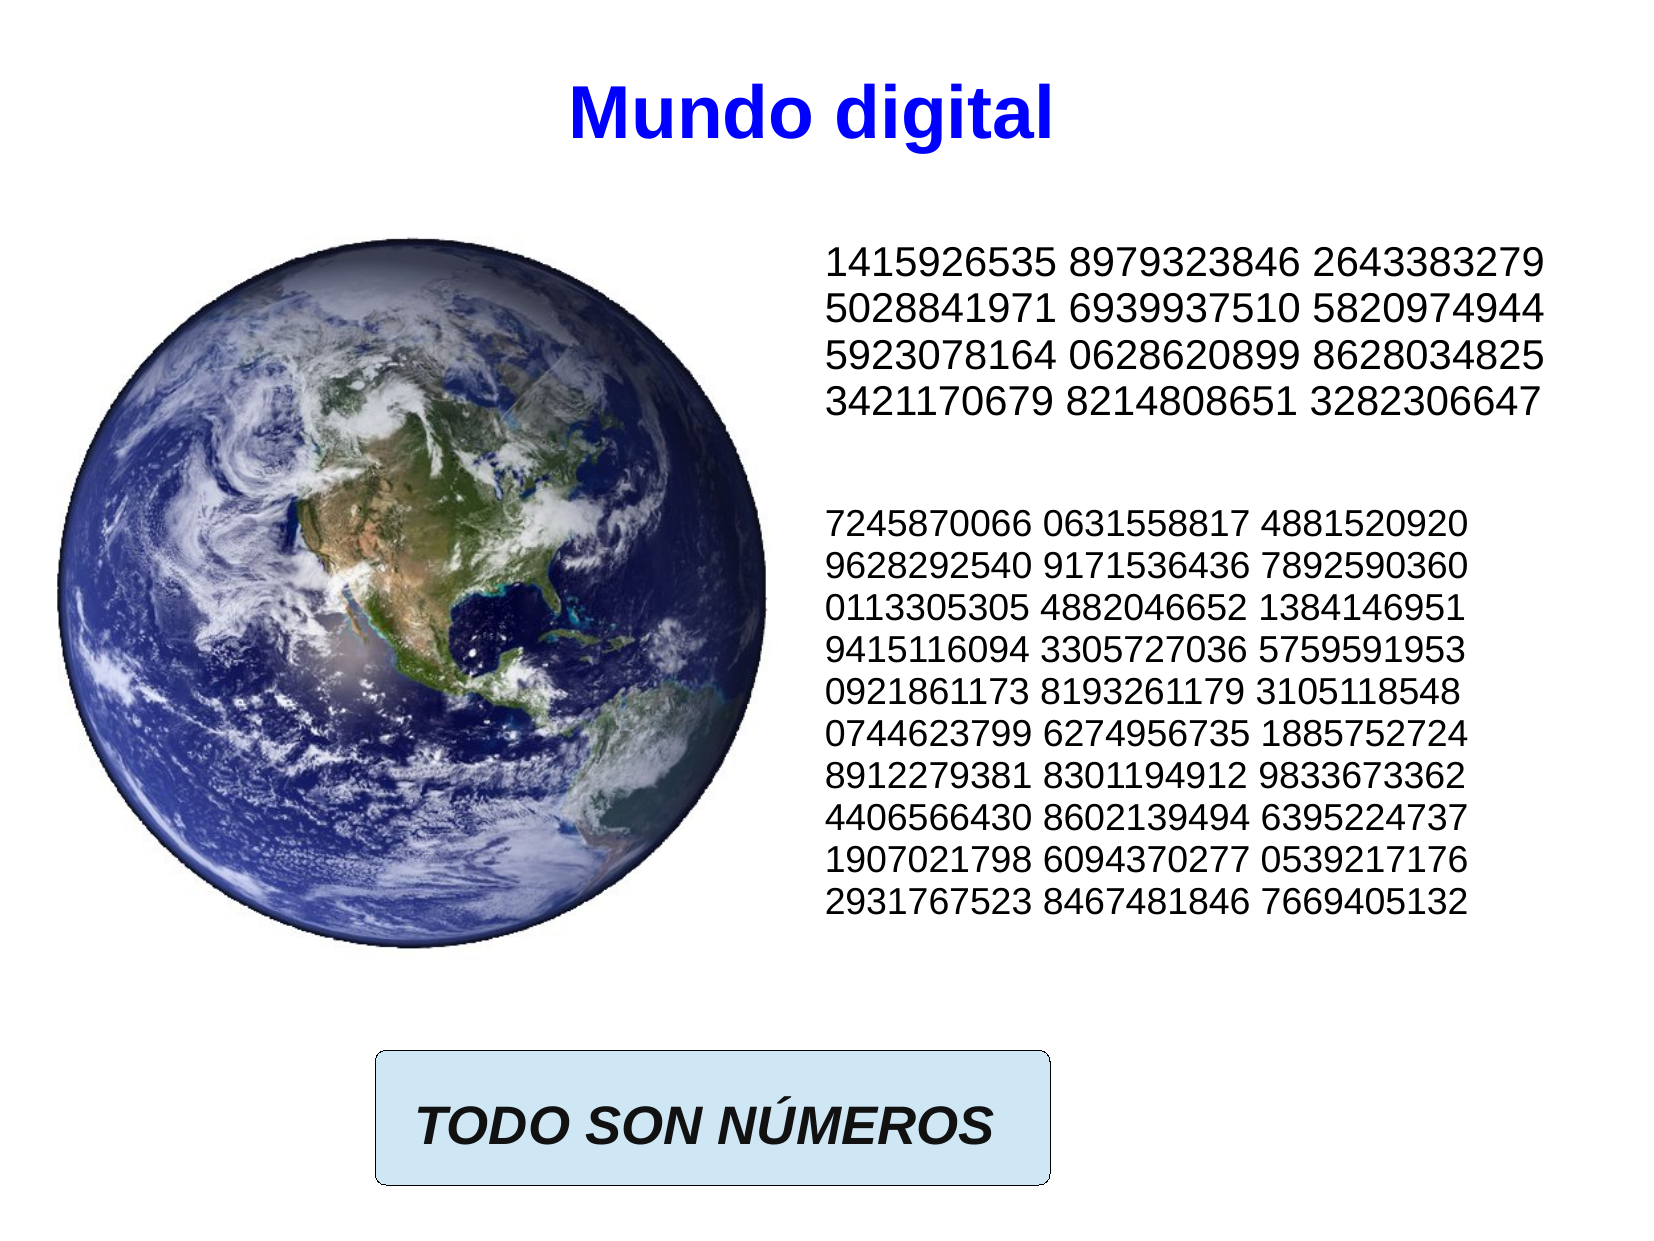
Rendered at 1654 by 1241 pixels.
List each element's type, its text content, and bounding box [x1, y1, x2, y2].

text_box TODO SON NÚMEROS [375, 1065, 1036, 1187]
text_box Mundo digital [64, 59, 1561, 166]
picture [15, 194, 811, 991]
text_box 1415926535 8979323846 2643383279 5028841971 6939937510 5820974944 5923078164 0628620899 8628034825 3421170679 8214808651 3282306647 [810, 231, 1576, 526]
text_box [375, 1050, 1051, 1186]
text_box 7245870066 0631558817 4881520920 9628292540 9171536436 7892590360 0113305305 4882046652 1384146951 9415116094 3305727036 5759591953 0921861173 8193261179 3105118548 0744623799 6274956735 1885752724 8912279381 8301194912 9833673362 4406566430 8602139494 6395224737 1907021798 6094370277 0539217176 2931767523 8467481846 7669405132 [810, 495, 1527, 1014]
